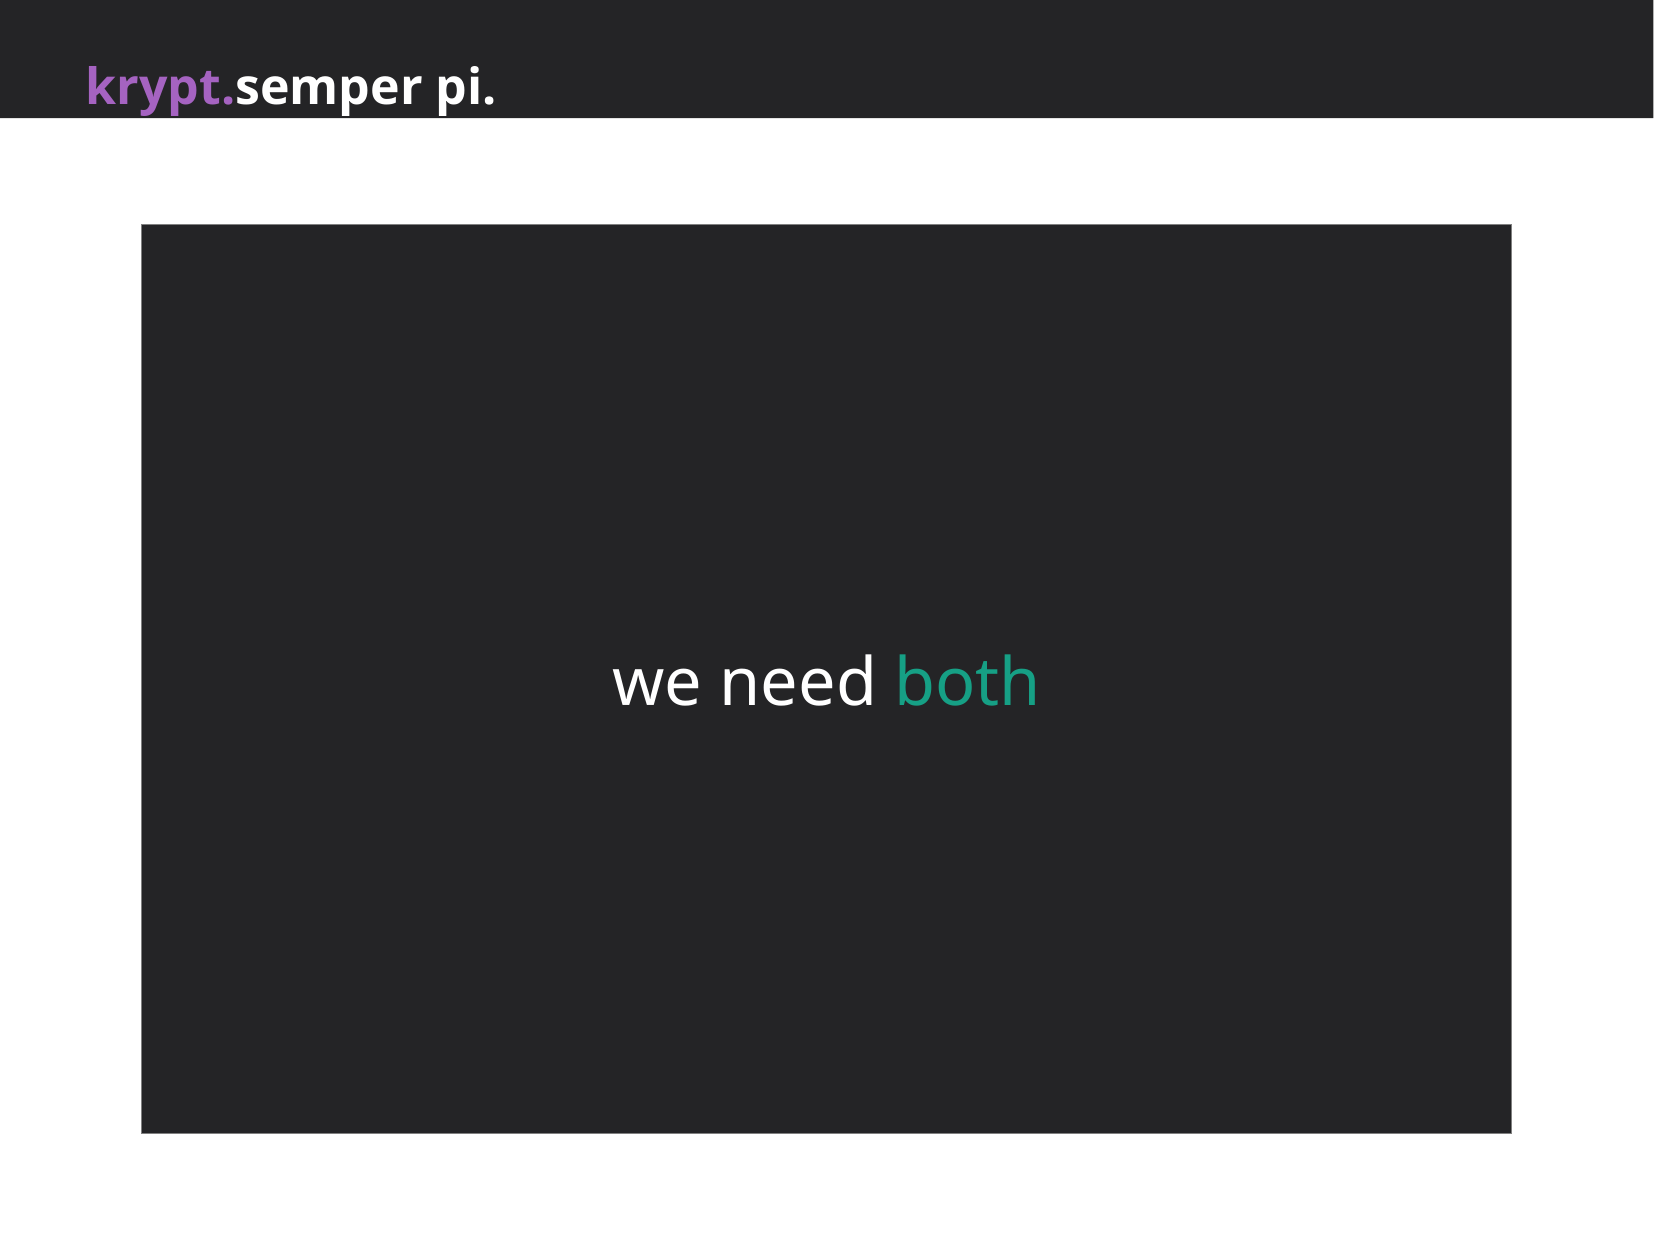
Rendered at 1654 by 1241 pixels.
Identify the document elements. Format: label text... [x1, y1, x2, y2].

text_box [165, 531, 1441, 1087]
text_box [0, 0, 1654, 119]
text_box krypt.semper pi. [70, 43, 544, 119]
text_box we need both [141, 224, 1512, 1134]
